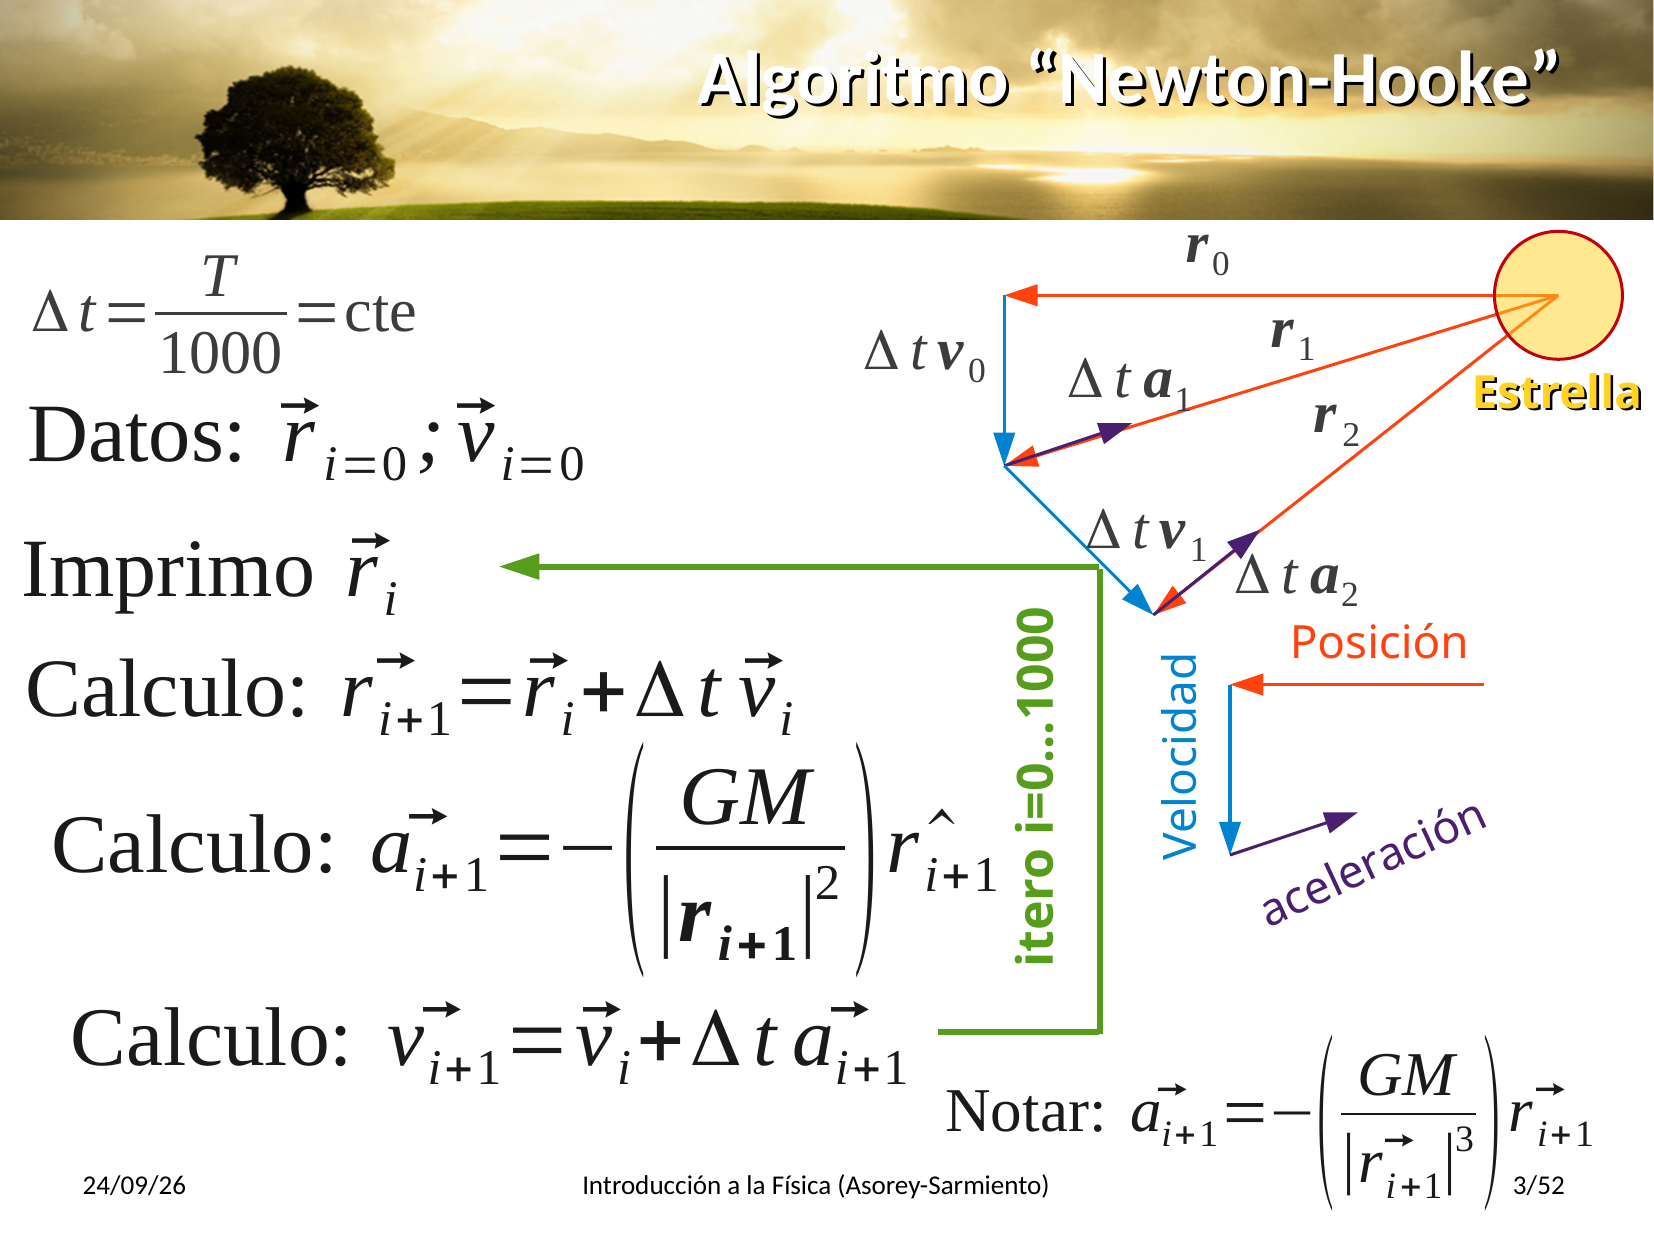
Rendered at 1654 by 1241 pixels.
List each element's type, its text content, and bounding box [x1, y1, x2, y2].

chart [855, 316, 995, 391]
text_box [1494, 231, 1623, 360]
text_box Estrella [1456, 351, 1654, 421]
text_box aceleración [1231, 771, 1501, 946]
chart [19, 641, 991, 983]
chart [1259, 295, 1324, 369]
chart [15, 521, 405, 626]
picture [0, 0, 1654, 220]
text_box itero i=0...1000 [991, 600, 1066, 983]
chart [1301, 380, 1369, 454]
chart [1059, 345, 1201, 420]
chart [1076, 495, 1216, 570]
chart [64, 990, 916, 1096]
title Algoritmo “Newton-Hooke” [75, 19, 1564, 151]
chart [1174, 210, 1240, 284]
chart [1225, 540, 1369, 616]
chart [19, 240, 591, 491]
text_box Velocidad [1139, 645, 1208, 875]
text_box Posición [1275, 601, 1477, 670]
chart [937, 1031, 1600, 1214]
